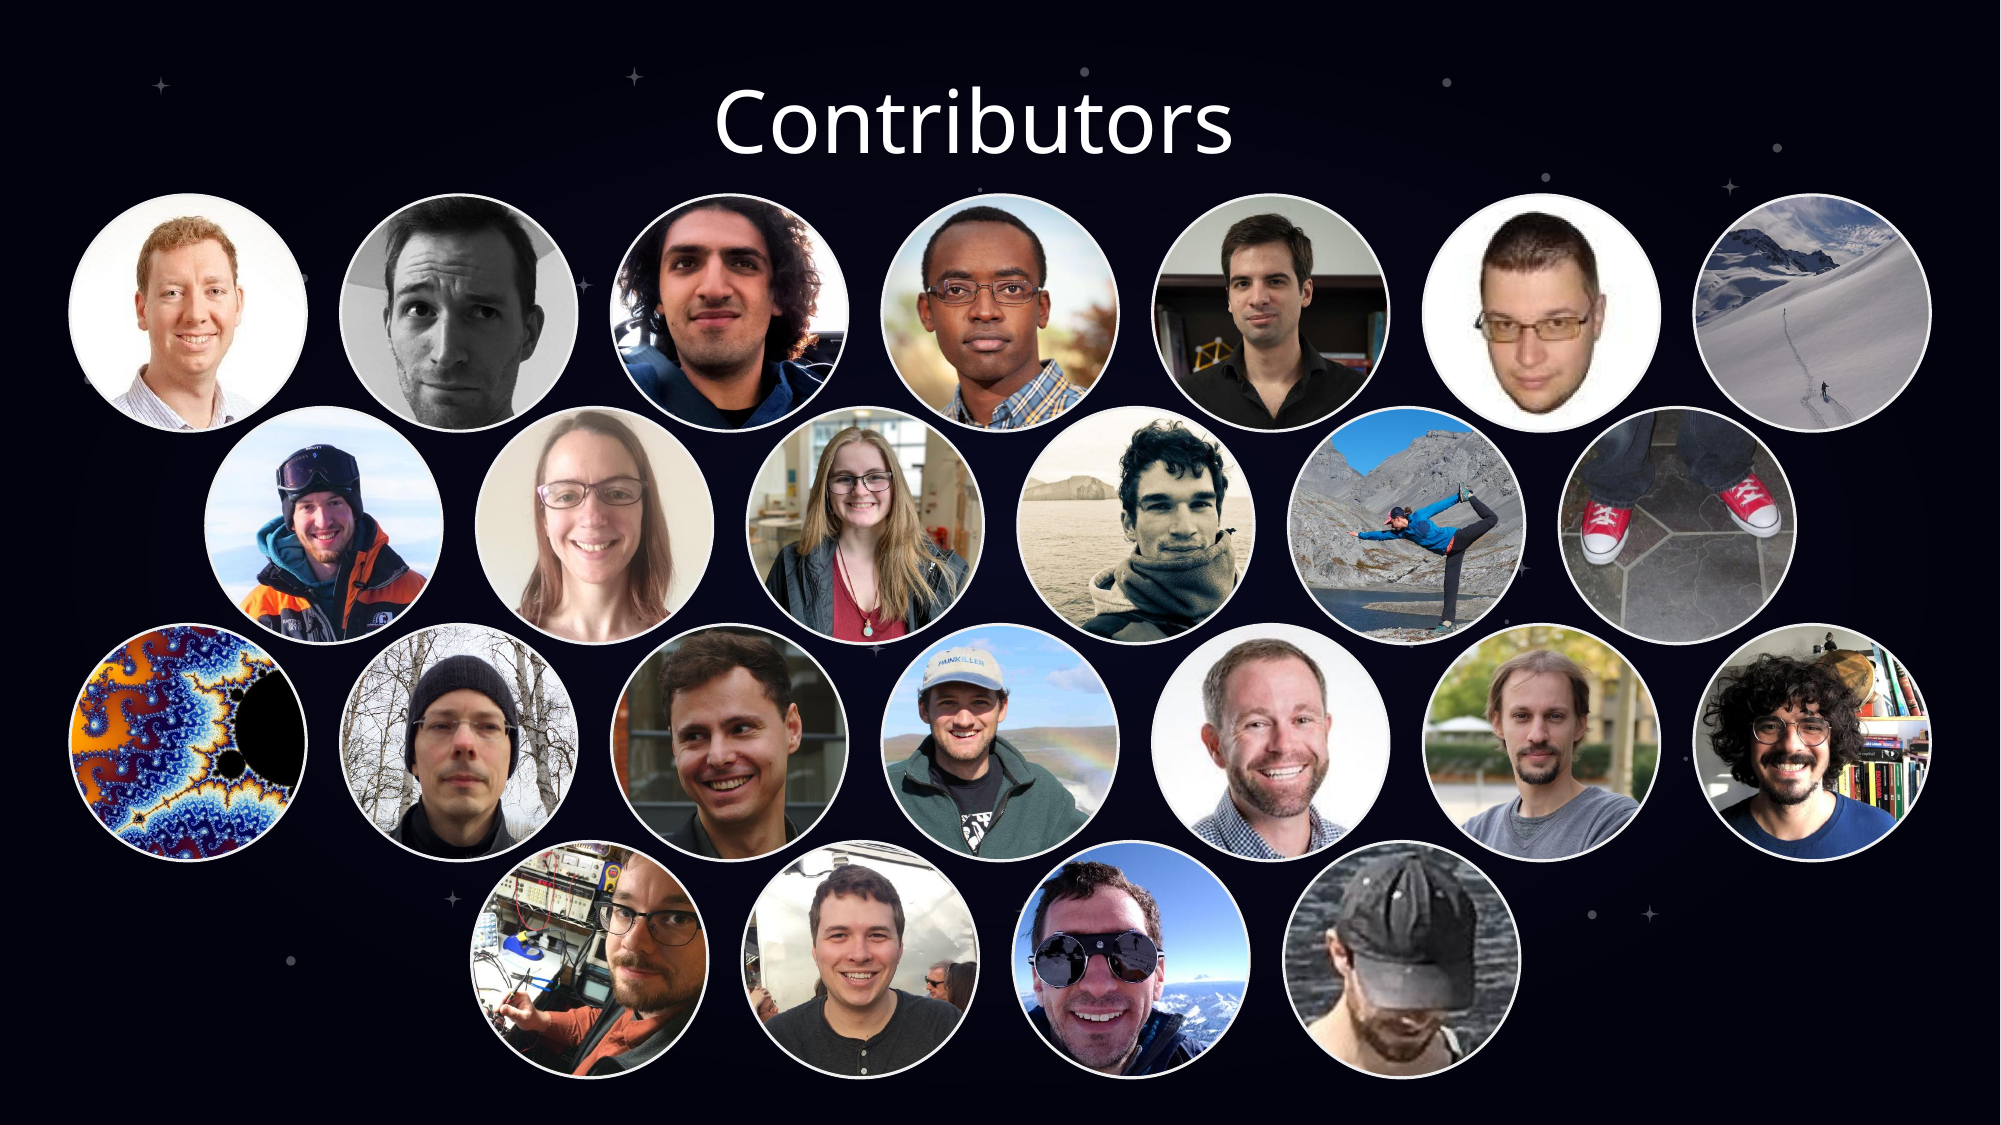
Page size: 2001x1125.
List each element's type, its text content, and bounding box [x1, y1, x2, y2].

text_box [340, 194, 577, 432]
text_box [1152, 624, 1389, 861]
text_box [69, 194, 307, 432]
text_box [611, 194, 848, 432]
text_box [1152, 194, 1389, 432]
text_box [476, 407, 713, 644]
text_box [69, 624, 307, 861]
text_box [611, 624, 848, 861]
text_box [1423, 194, 1660, 432]
text_box [340, 624, 577, 861]
text_box [742, 841, 979, 1078]
text_box [1423, 624, 1660, 861]
picture [0, 0, 2001, 1125]
text_box [205, 407, 443, 644]
text_box [1693, 624, 1931, 861]
text_box [1693, 194, 1931, 432]
text_box [1559, 407, 1796, 644]
text_box [1017, 407, 1255, 644]
text_box [471, 841, 708, 1078]
text_box [1283, 841, 1520, 1078]
text_box Contributors [99, 53, 1872, 175]
text_box [1012, 841, 1250, 1078]
text_box [1288, 407, 1525, 644]
text_box [881, 194, 1119, 432]
text_box [881, 624, 1119, 861]
text_box [747, 407, 984, 644]
